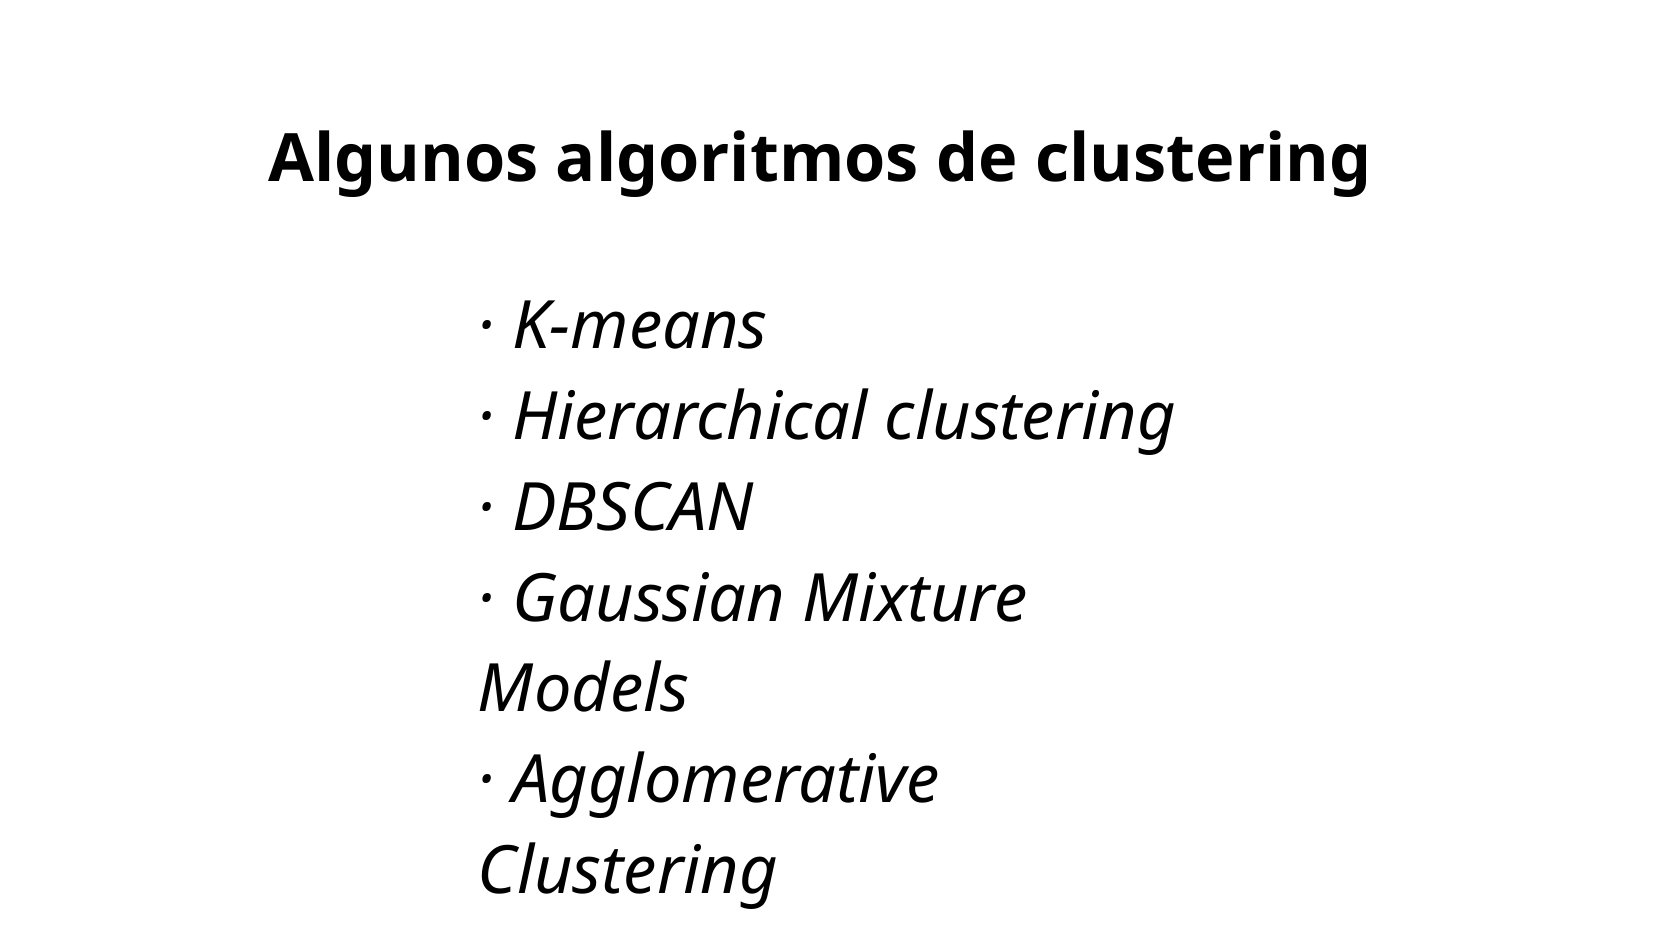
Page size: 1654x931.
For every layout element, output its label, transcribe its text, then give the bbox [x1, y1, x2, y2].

text_box · K-means · Hierarchical clustering · DBSCAN · Gaussian Mixture Models · Agglomerative Clustering · ... [463, 270, 1257, 767]
text_box Algunos algoritmos de clustering [201, 102, 1440, 303]
